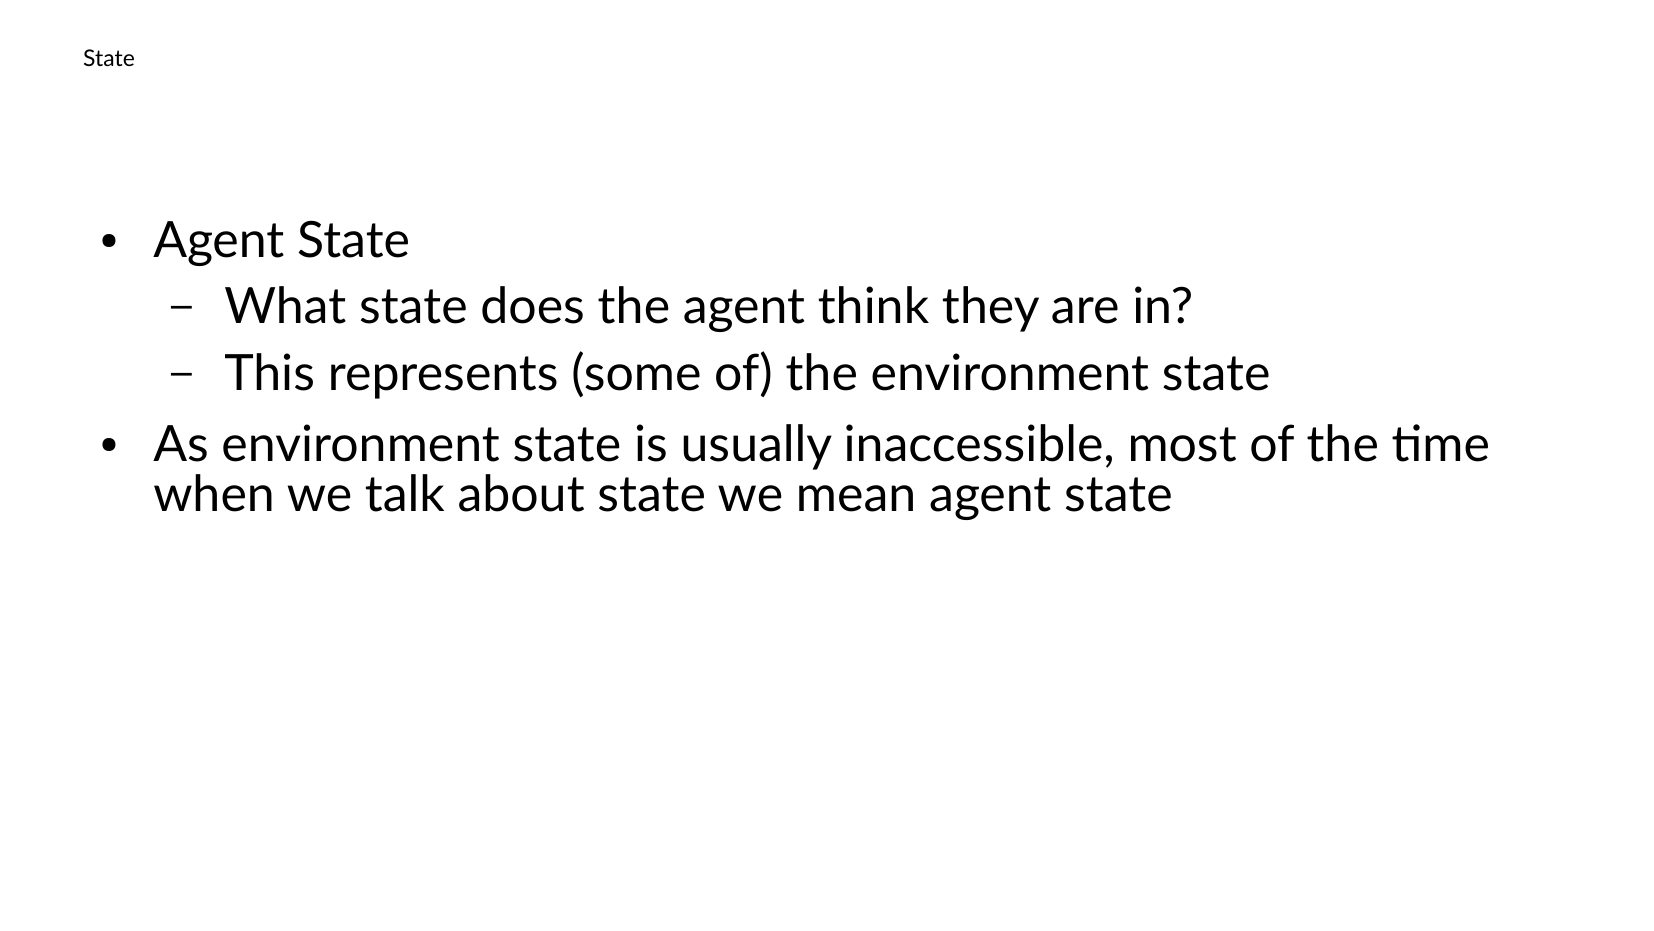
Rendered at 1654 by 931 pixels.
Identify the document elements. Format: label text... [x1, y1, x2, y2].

title State [83, 0, 1571, 119]
list Agent State What state does the agent think they are in? This represents (some of) the environment state As environment state is usually inaccessible, most of the time when we talk about state we mean agent state [82, 217, 1571, 839]
